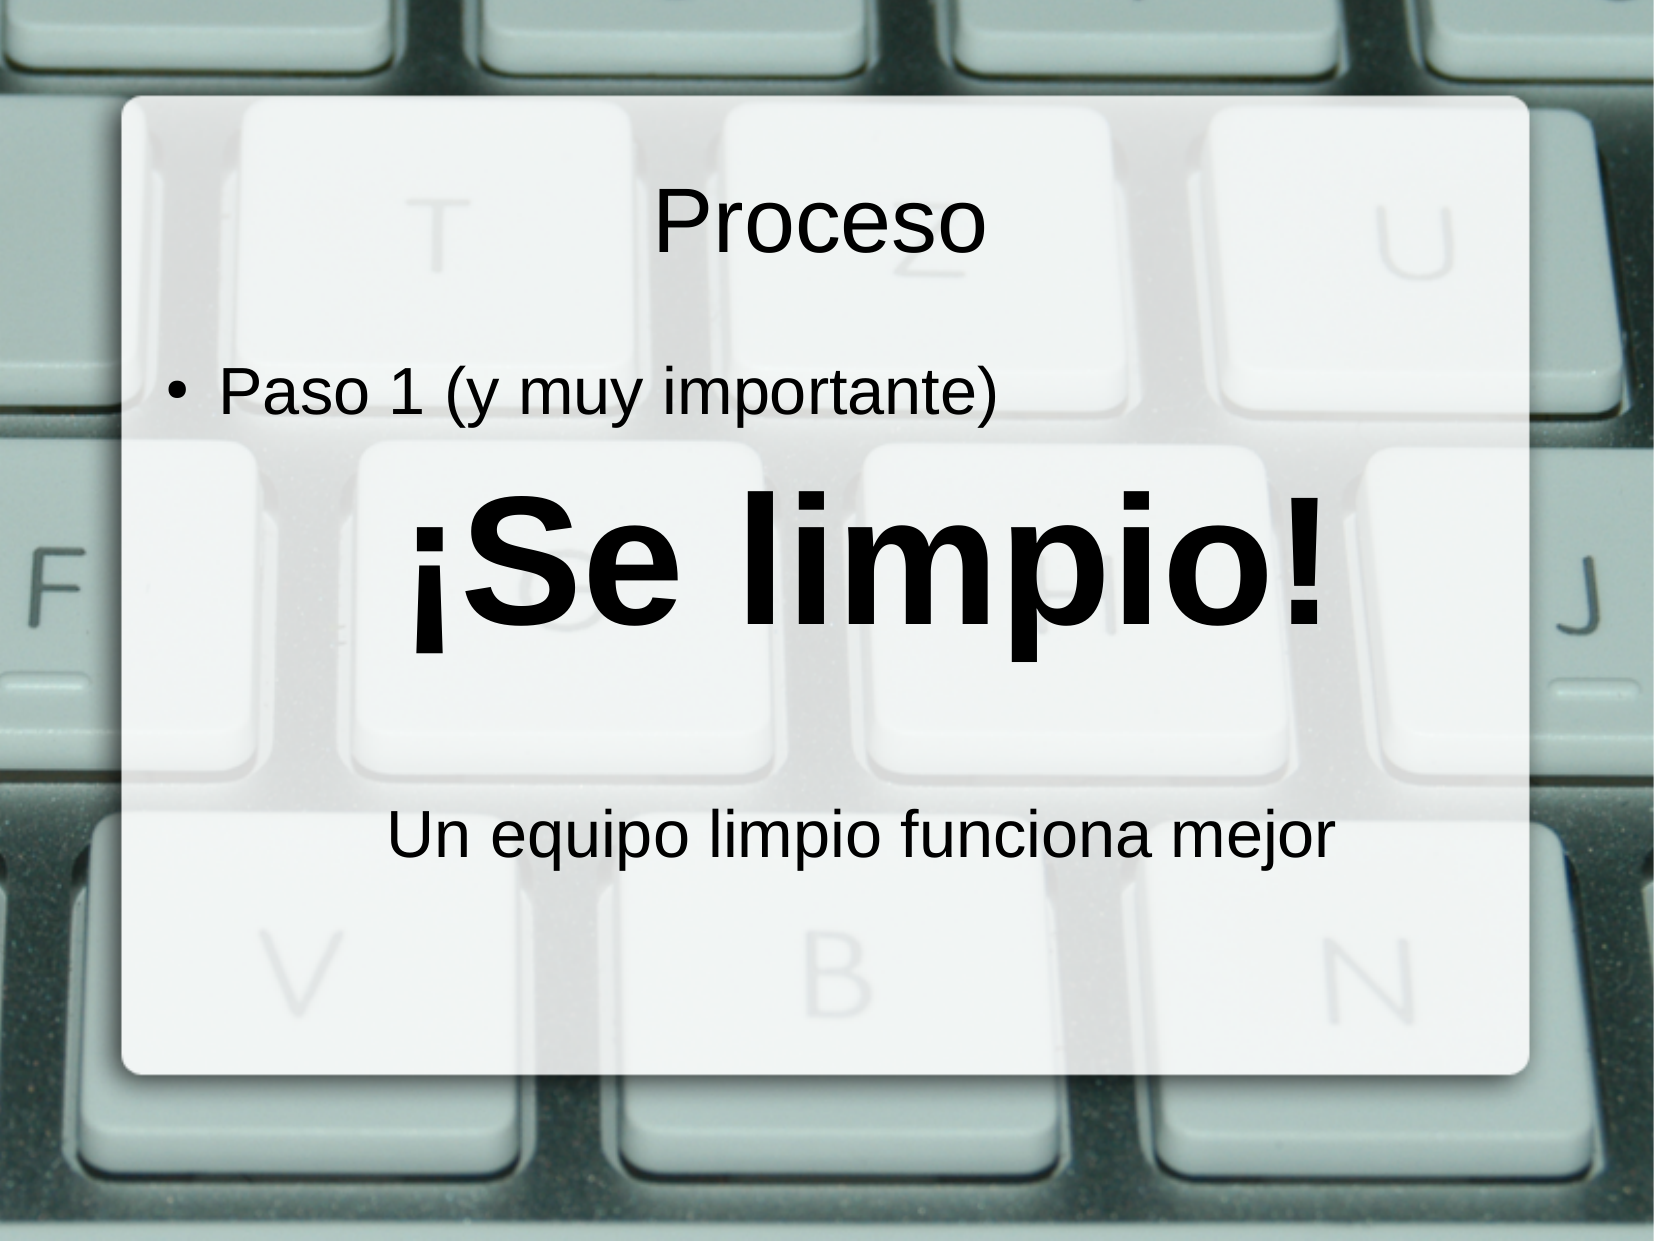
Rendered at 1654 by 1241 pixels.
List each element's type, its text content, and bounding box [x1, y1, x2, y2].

title Proceso [135, 117, 1506, 325]
list Paso 1 (y muy importante) ¡Se limpio! Un equipo limpio funciona mejor [147, 354, 1506, 1241]
picture [0, 0, 1654, 1241]
